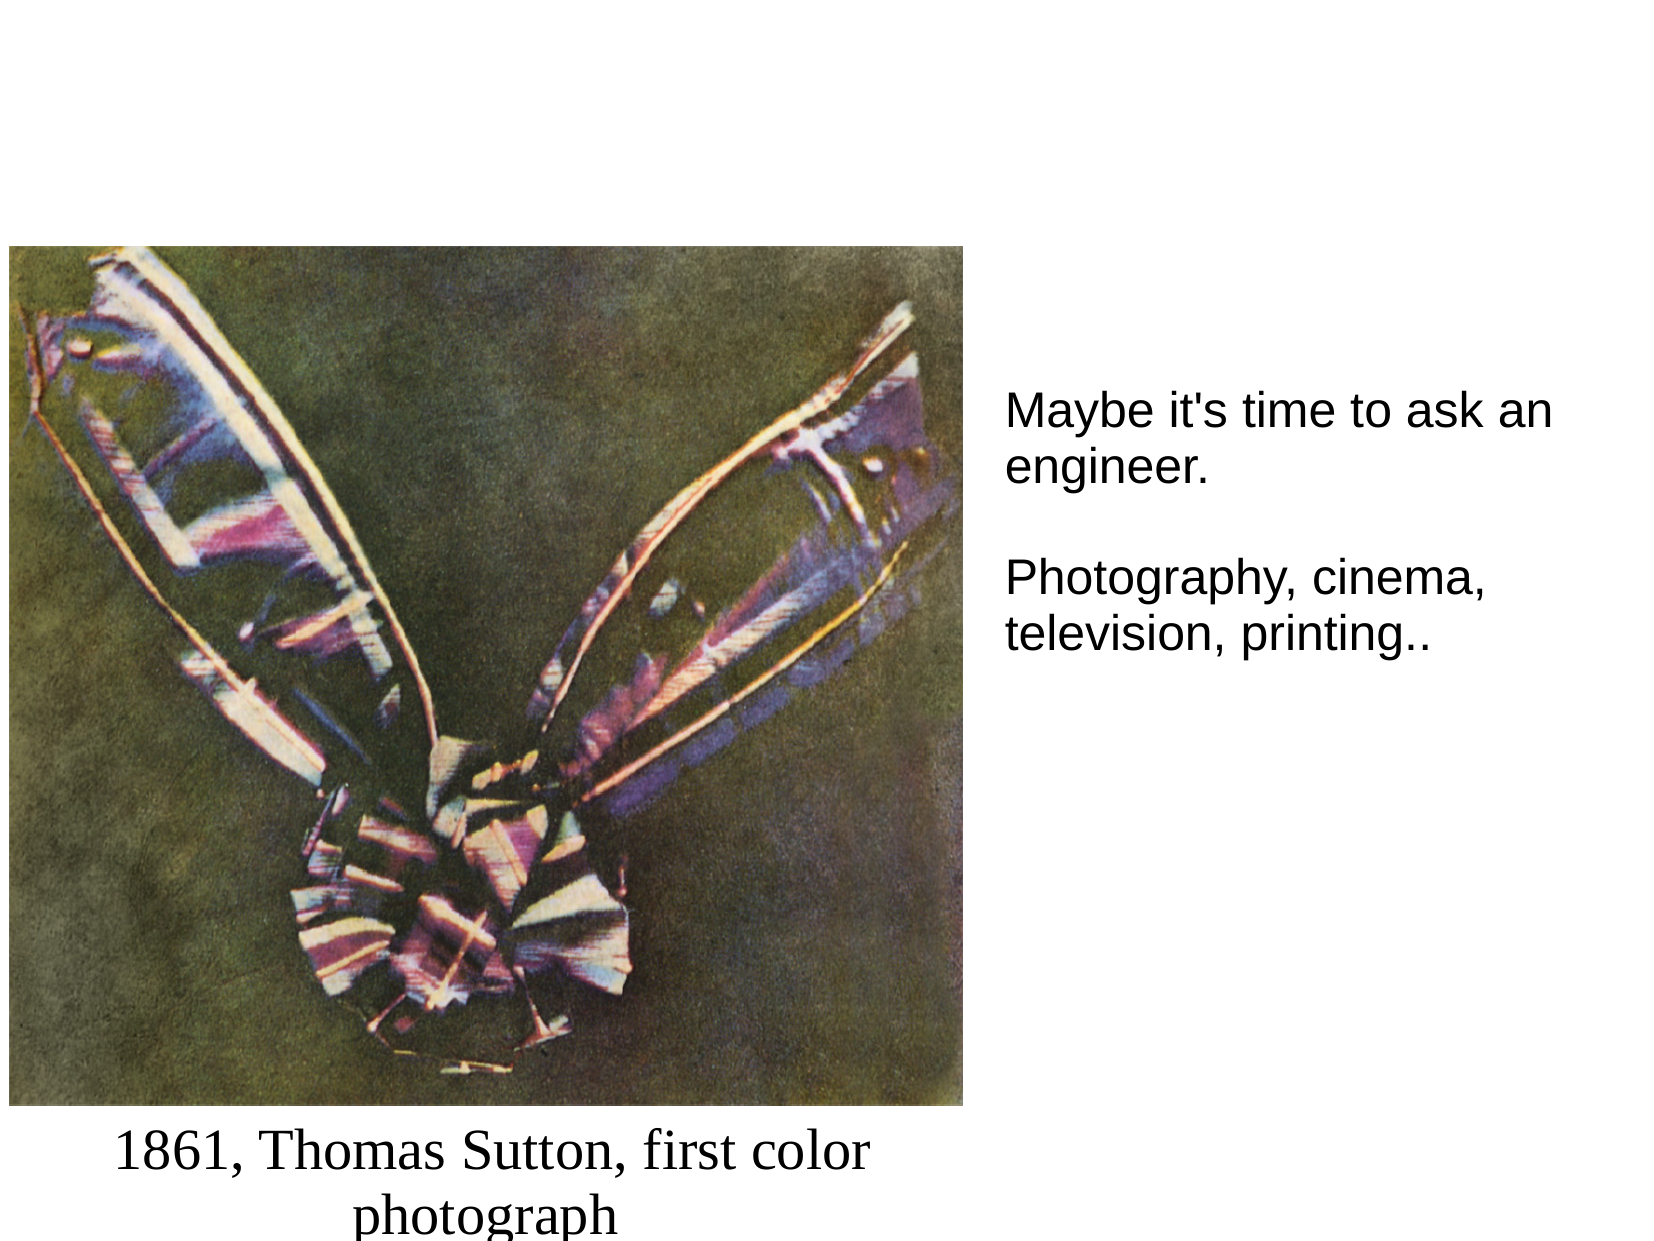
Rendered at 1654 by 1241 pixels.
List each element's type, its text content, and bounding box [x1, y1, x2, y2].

picture [9, 246, 963, 1106]
text_box 1861, Thomas Sutton, first color photograph [55, 1110, 931, 1241]
text_box Maybe it's time to ask an engineer. Photography, cinema, television, printing.. [990, 375, 1654, 826]
